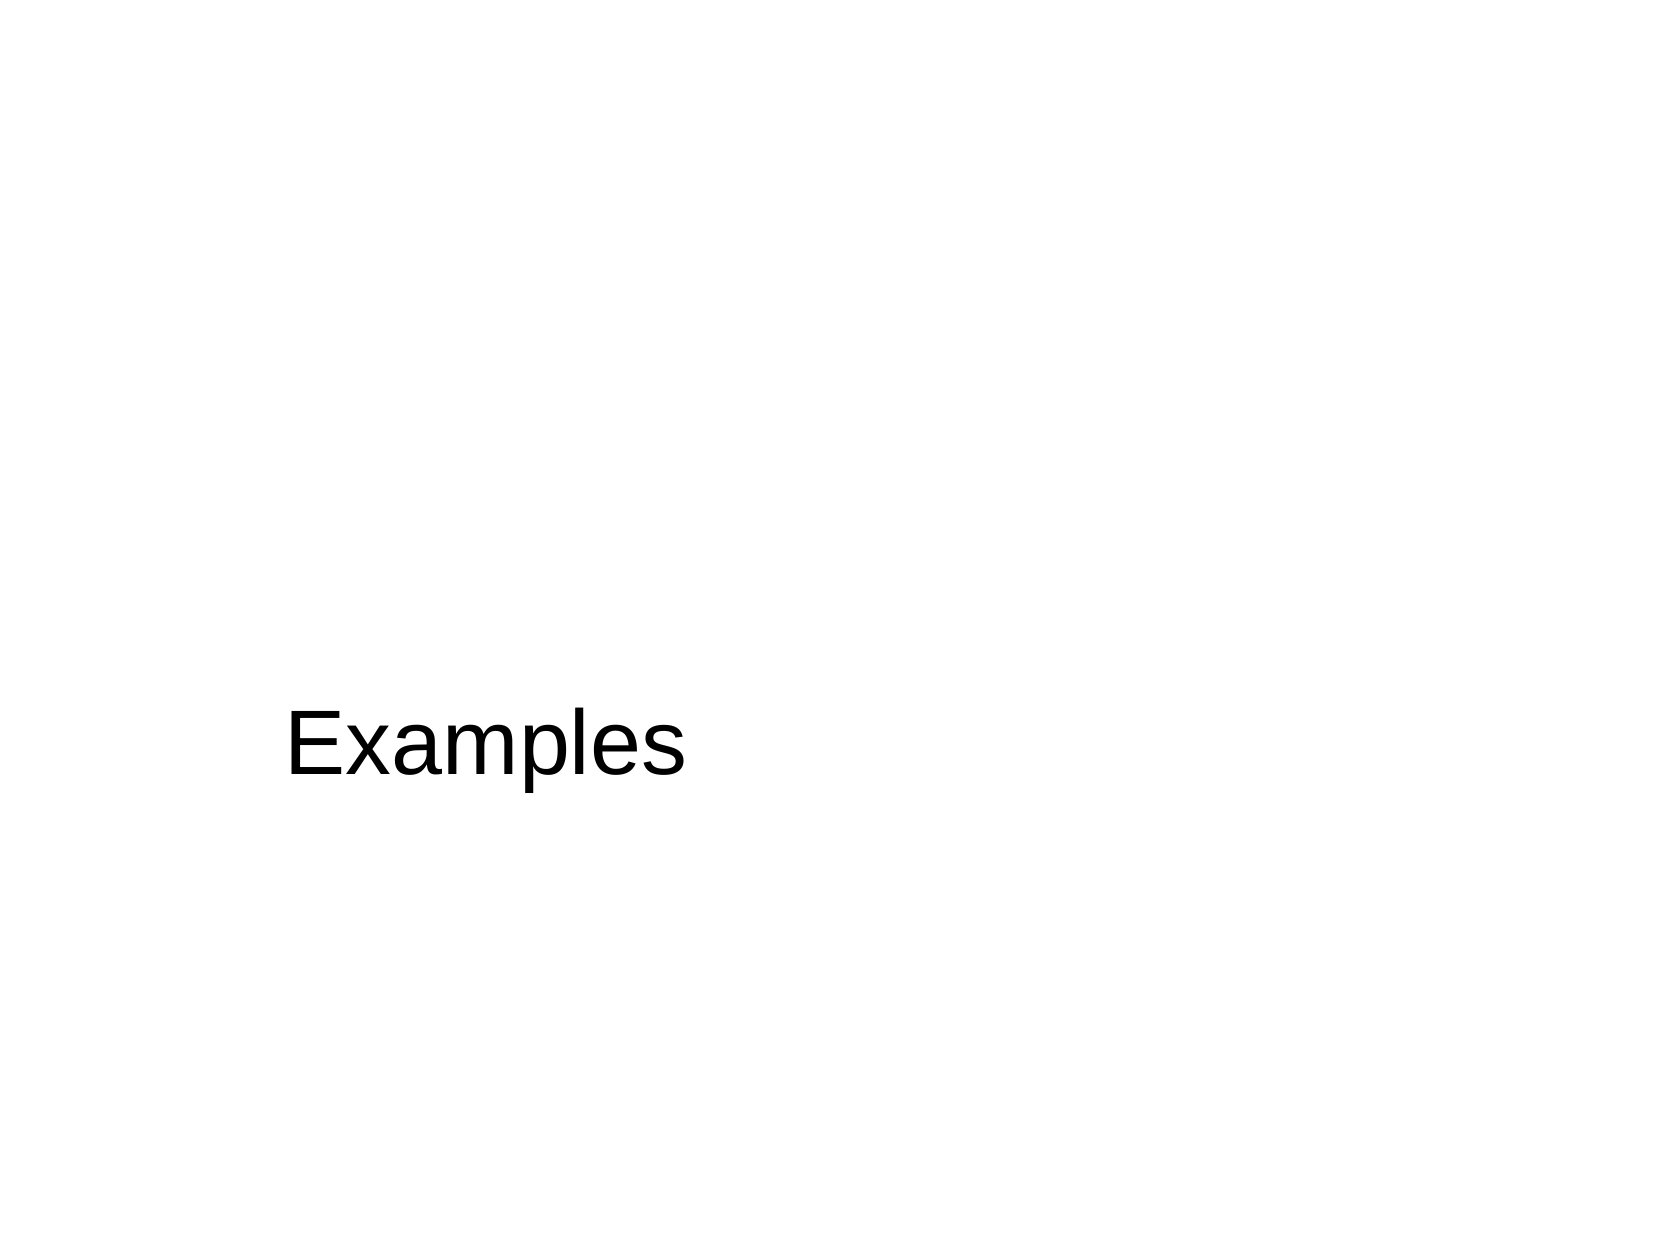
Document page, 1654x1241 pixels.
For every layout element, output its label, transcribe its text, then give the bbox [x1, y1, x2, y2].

title Examples [0, 646, 1231, 840]
